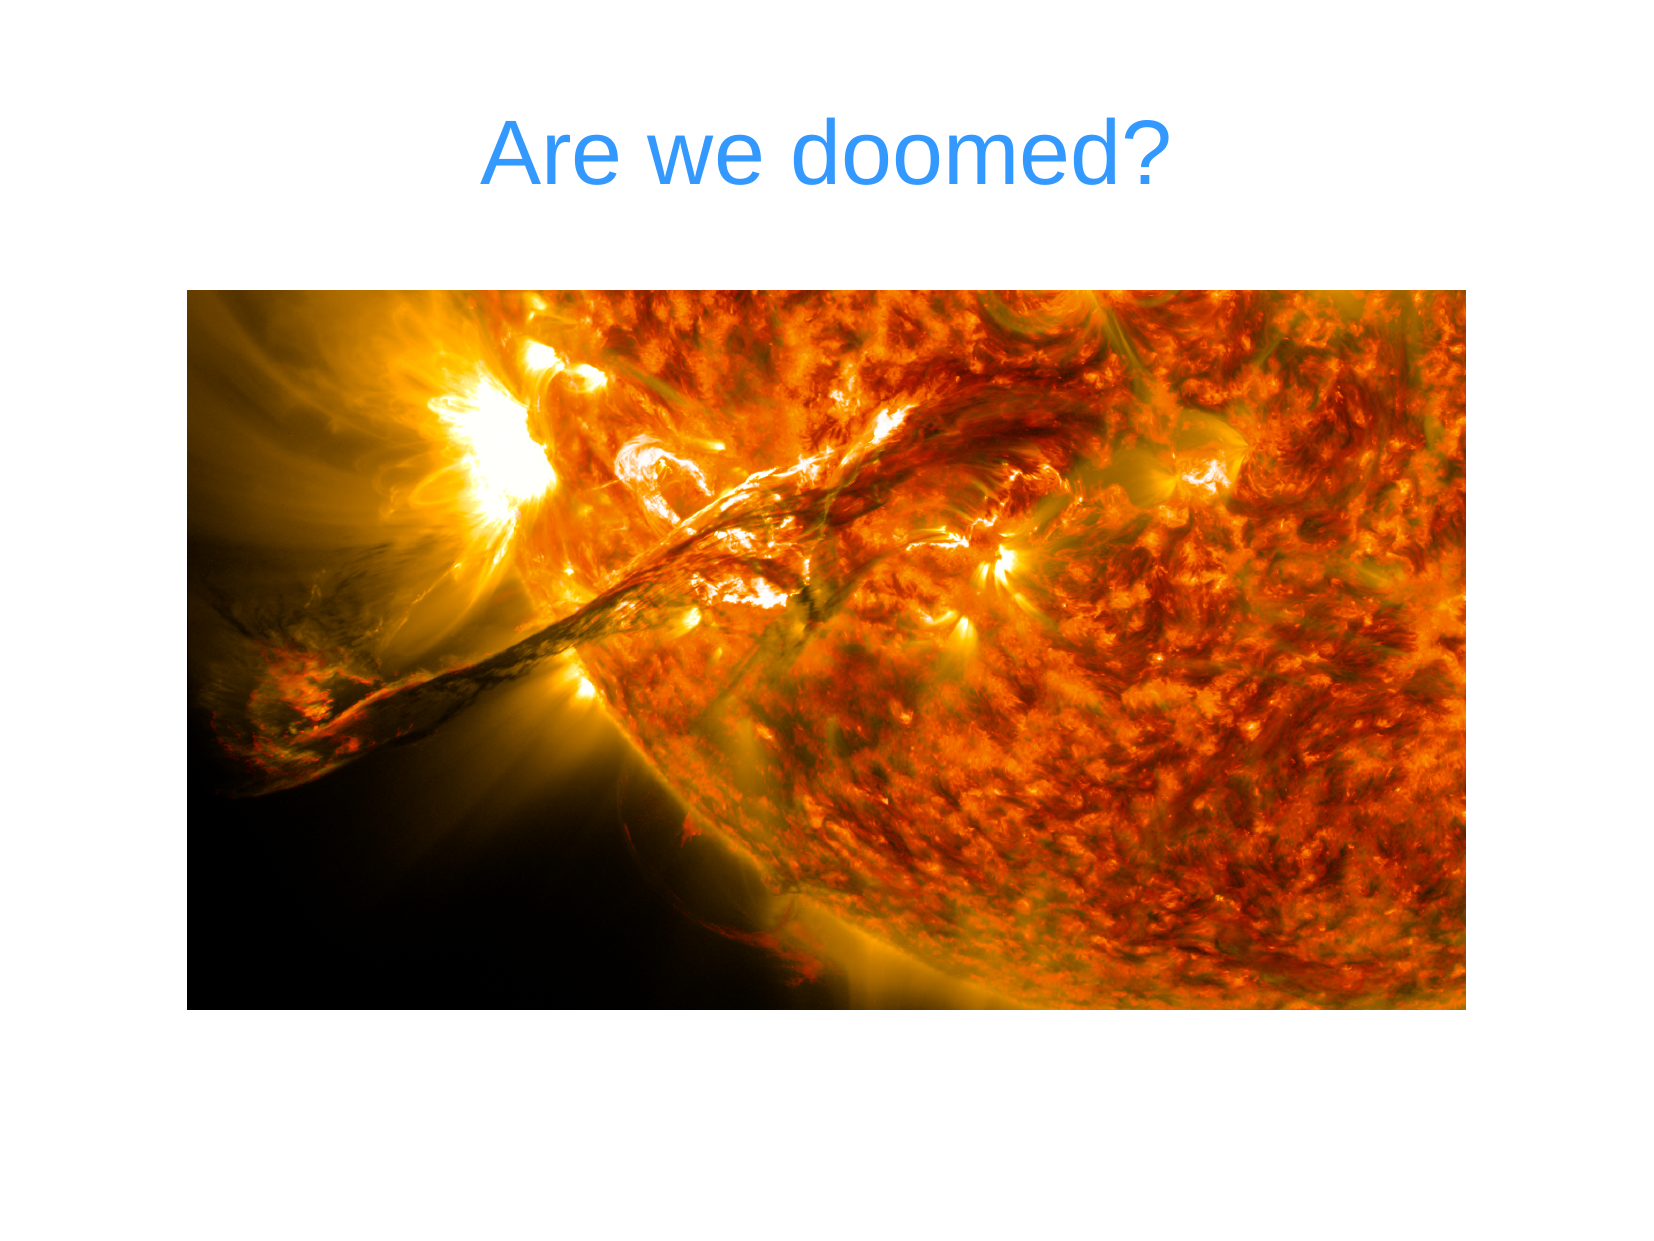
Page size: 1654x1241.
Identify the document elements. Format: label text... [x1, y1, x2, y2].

picture [187, 290, 1466, 1010]
title Are we doomed? [82, 49, 1571, 257]
